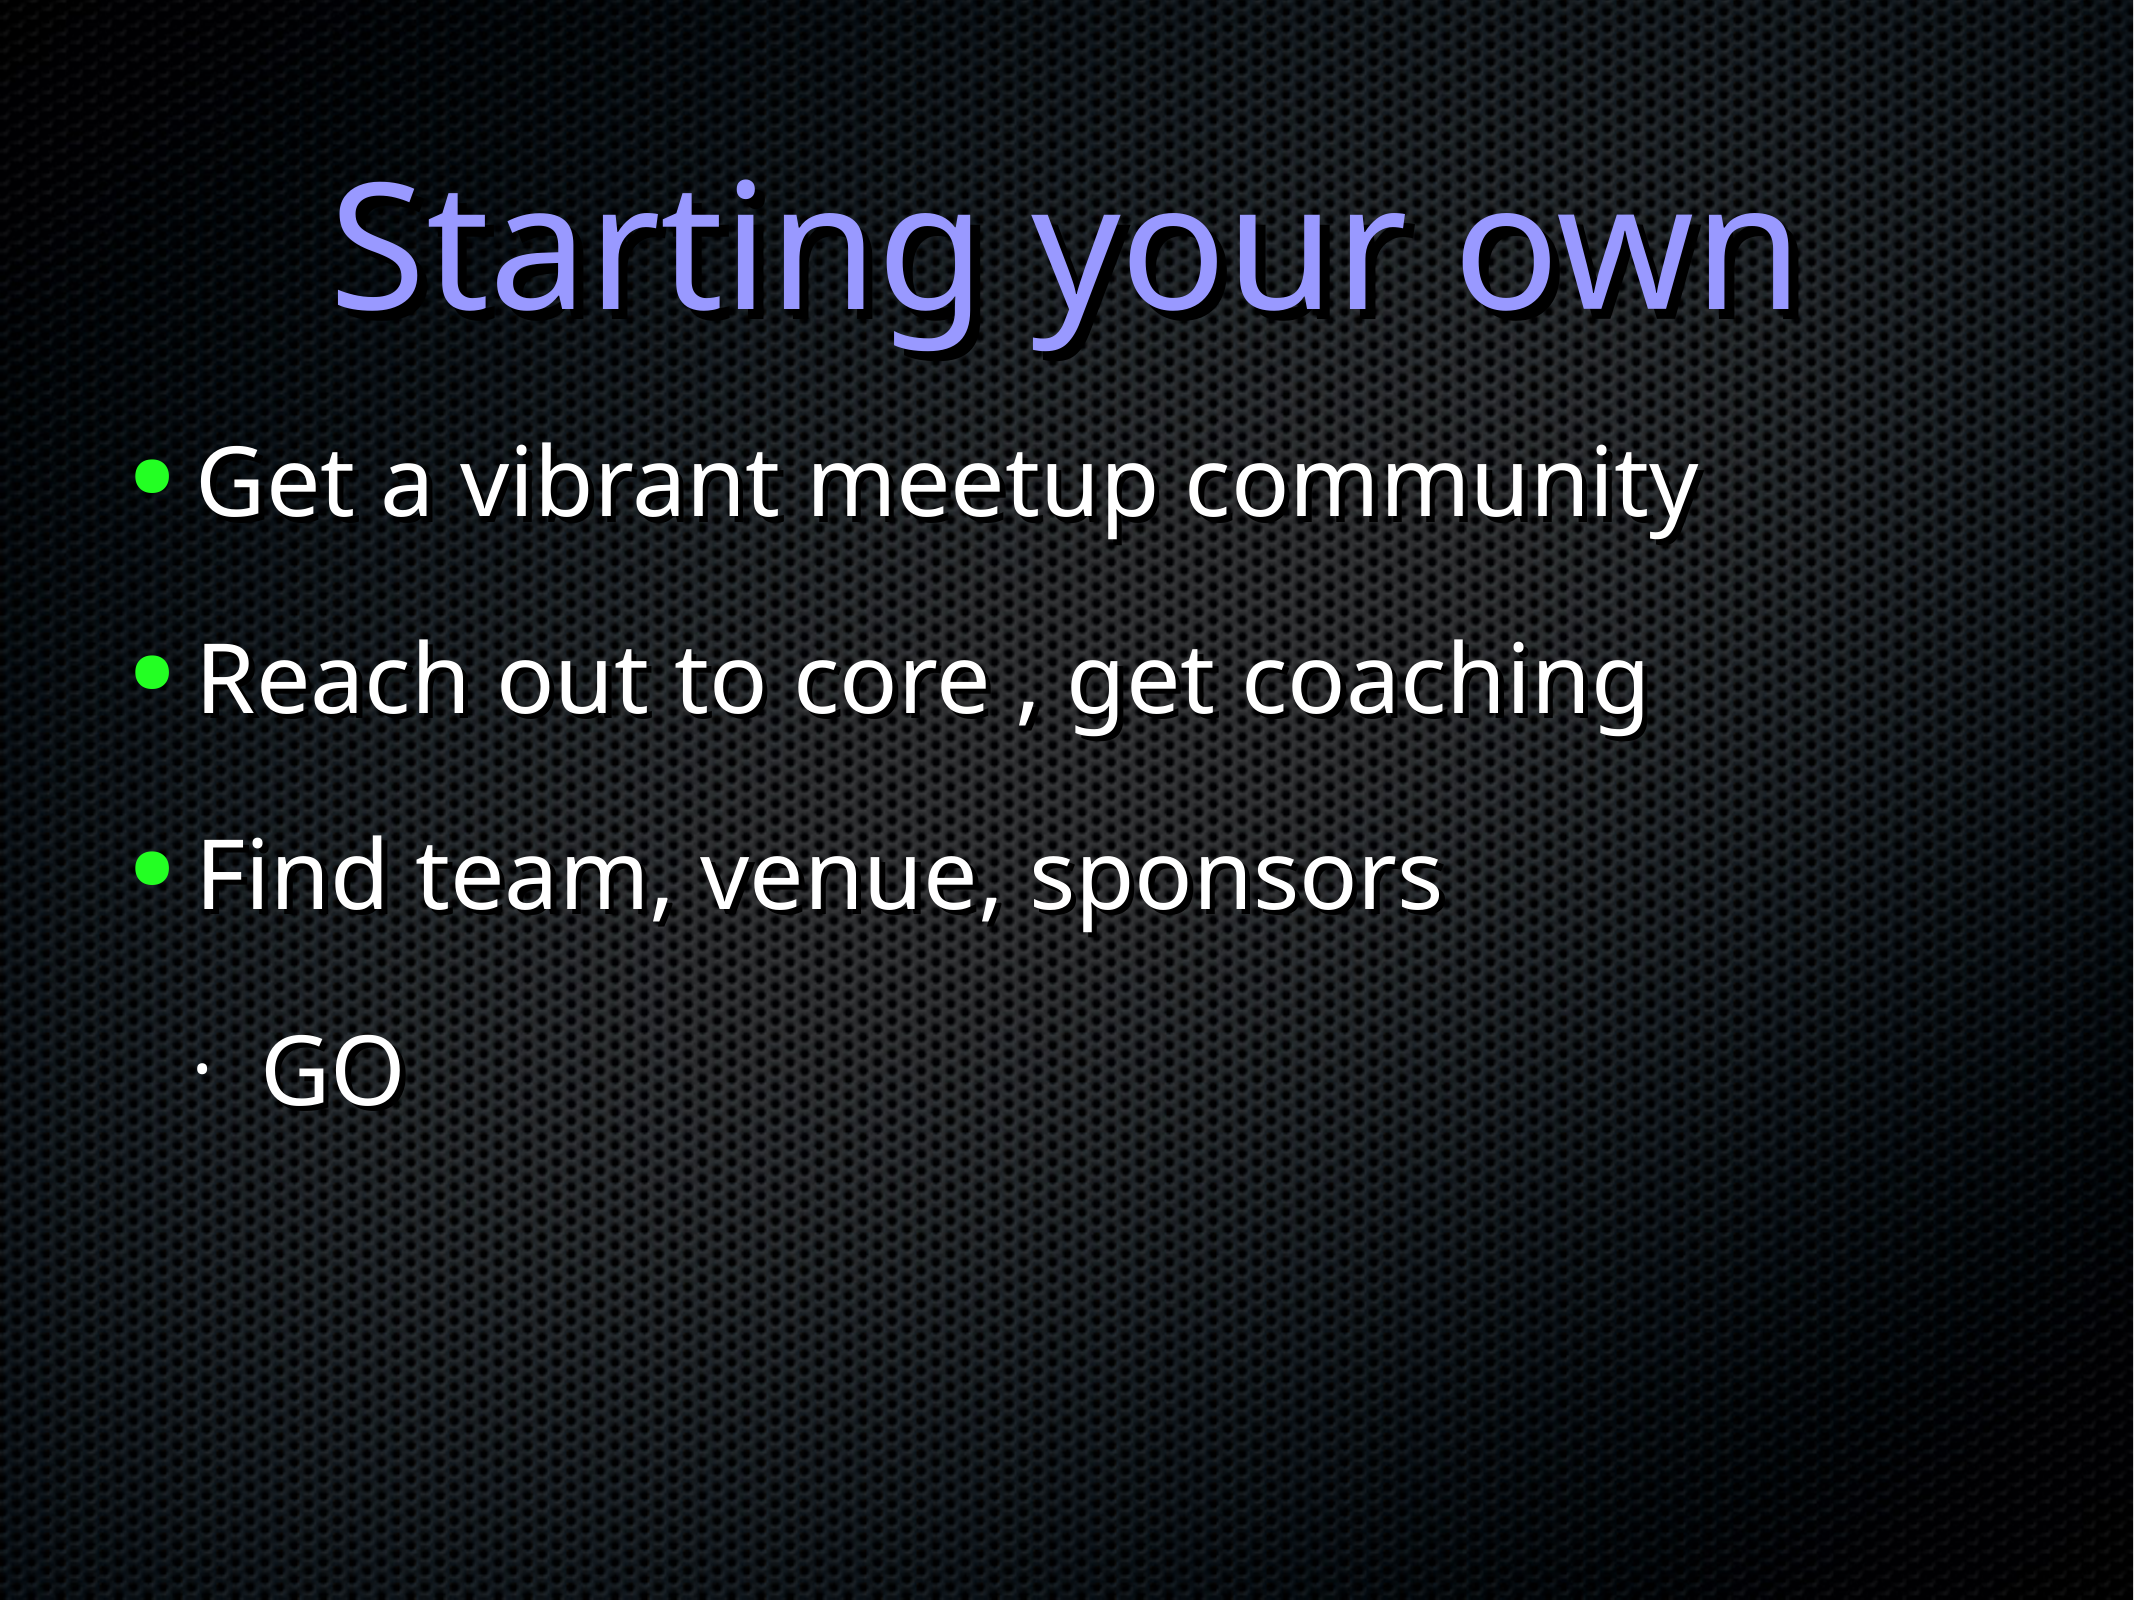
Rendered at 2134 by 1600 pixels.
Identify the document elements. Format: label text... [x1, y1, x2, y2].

picture [0, 0, 2134, 1600]
list Get a vibrant meetup community Reach out to core , get coaching Find team, venue, sponsors GO [129, 413, 2005, 1342]
title Starting your own [129, 41, 2005, 413]
